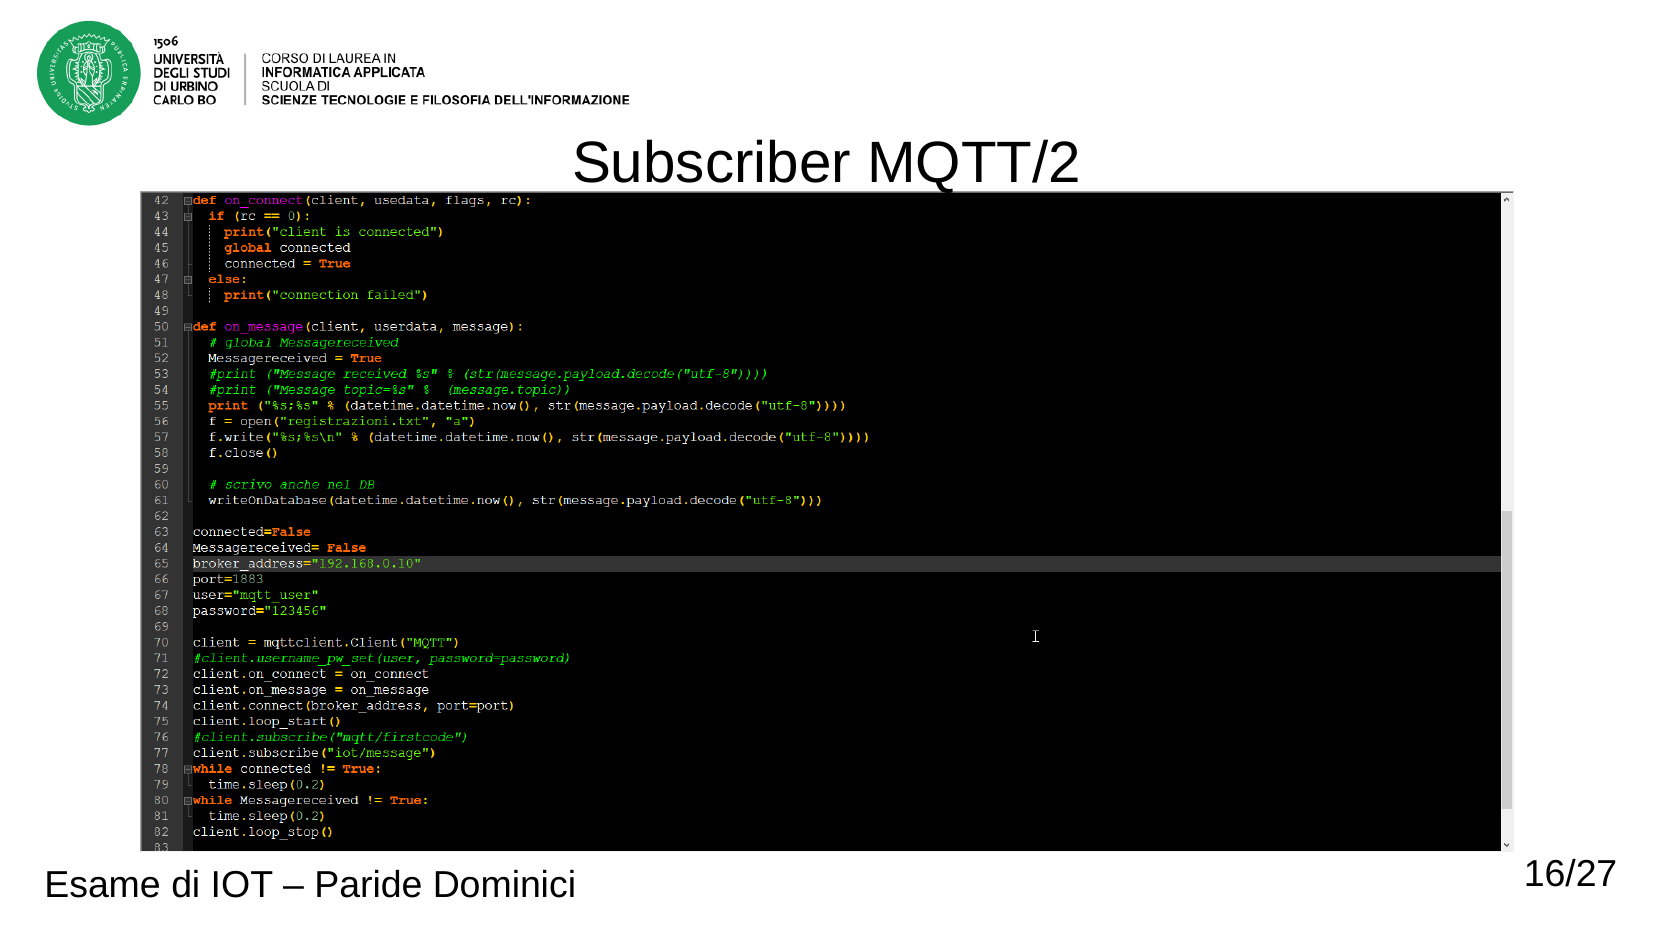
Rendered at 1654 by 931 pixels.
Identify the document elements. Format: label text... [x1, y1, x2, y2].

picture [25, 17, 650, 128]
text_box <numero>/27 [1387, 845, 1625, 916]
title Subscriber MQTT/2 [82, 118, 1571, 207]
text_box Esame di IOT – Paride Dominici [29, 856, 680, 914]
picture [140, 207, 1514, 852]
